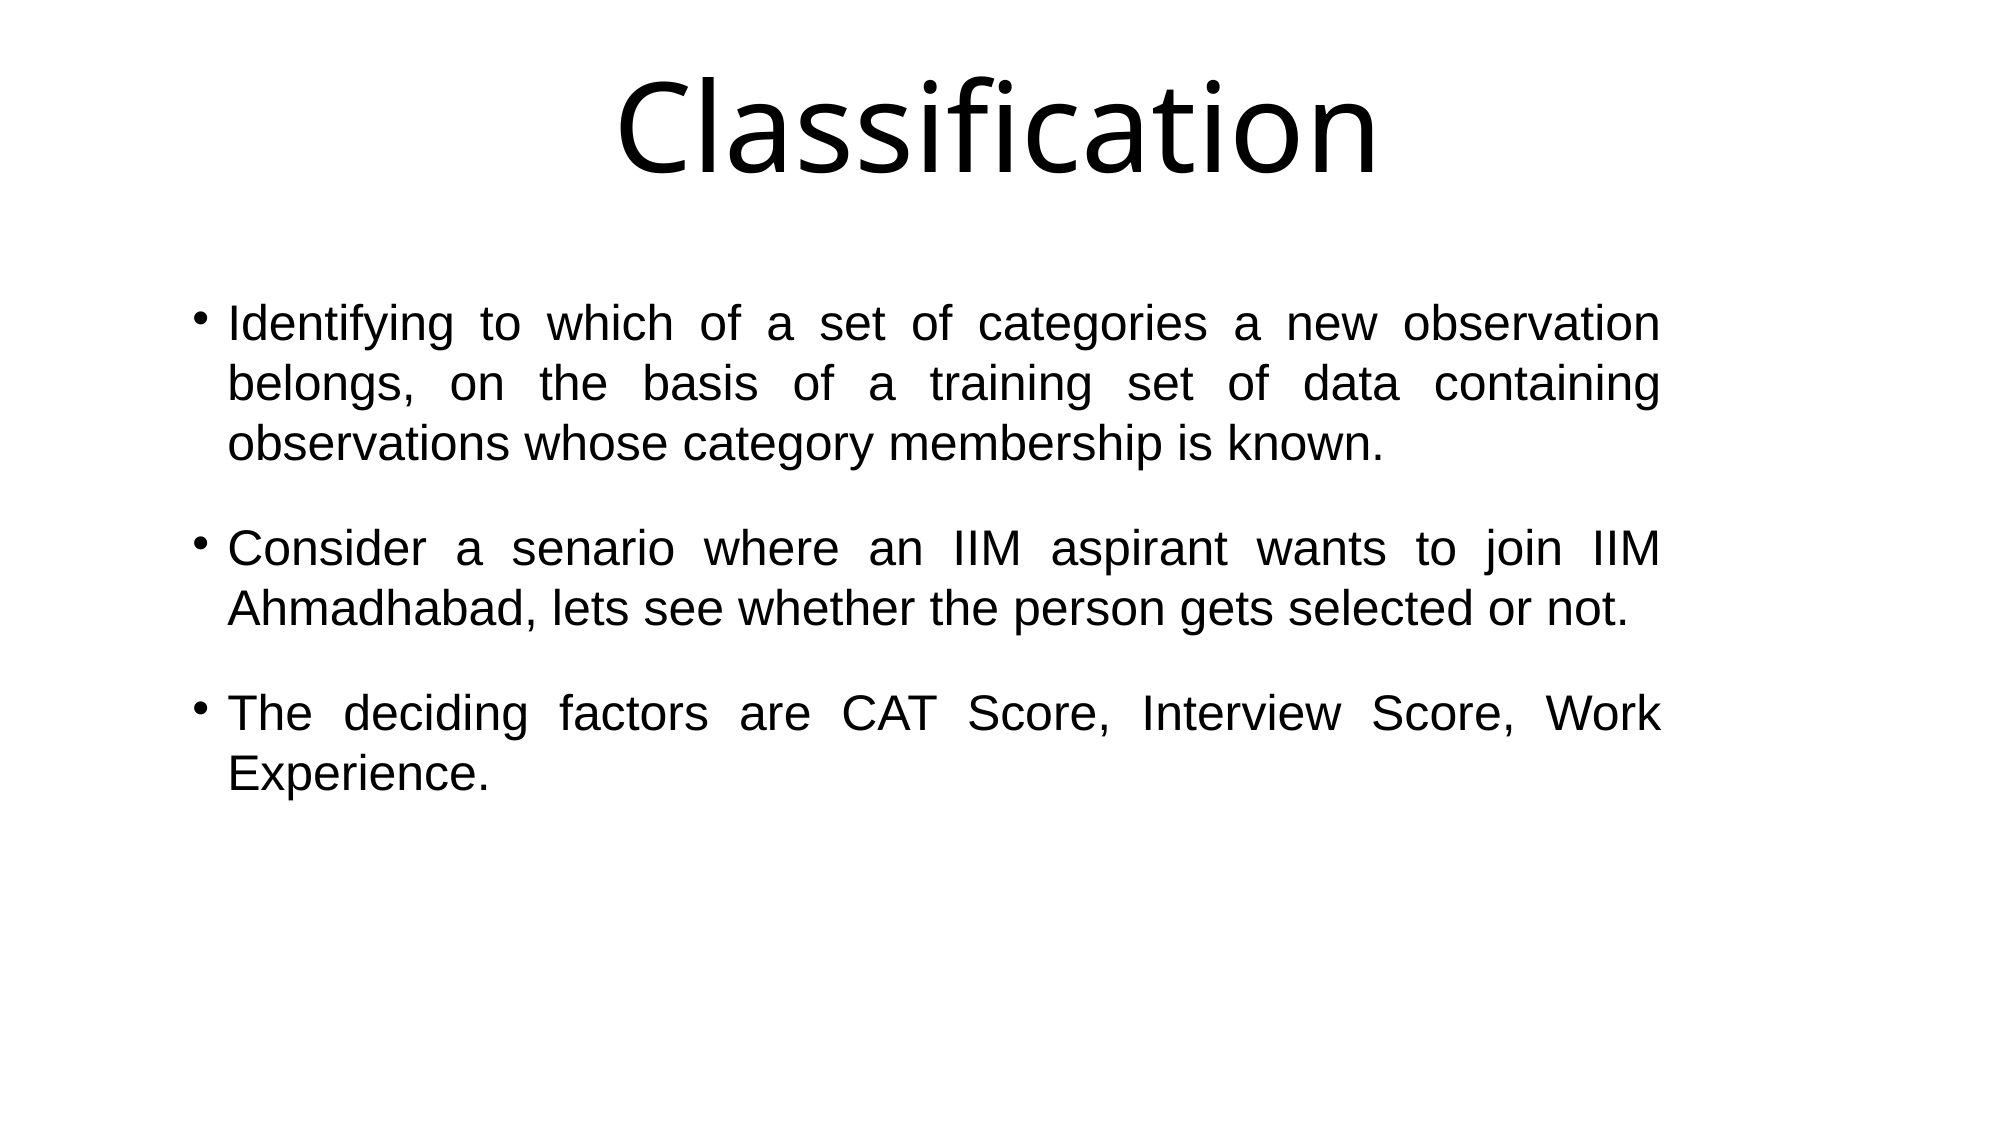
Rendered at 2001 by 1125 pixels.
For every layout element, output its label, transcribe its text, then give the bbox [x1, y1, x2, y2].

text_box Classification [248, 47, 1748, 206]
text_box Identifying to which of a set of categories a new observation belongs, on the basis of a training set of data containing observations whose category membership is known. Consider a senario where an IIM aspirant wants to join IIM Ahmadhabad, lets see whether the person gets selected or not. The deciding factors are CAT Score, Interview Score, Work Experience. [177, 283, 1677, 1099]
